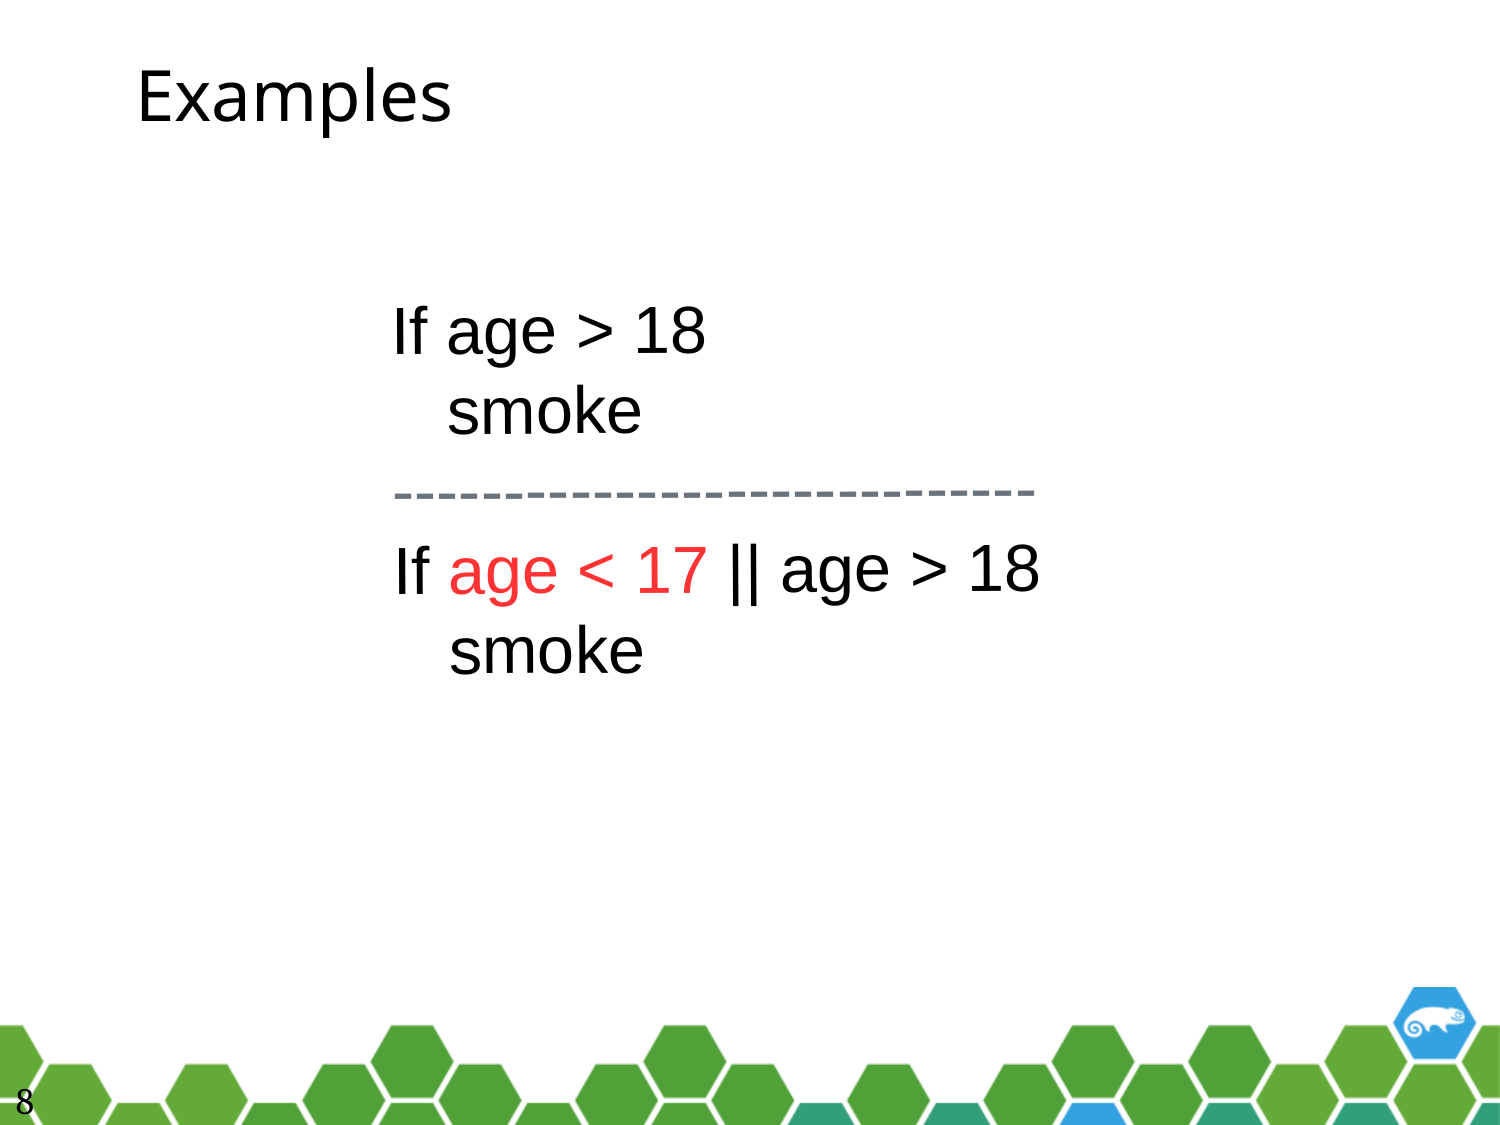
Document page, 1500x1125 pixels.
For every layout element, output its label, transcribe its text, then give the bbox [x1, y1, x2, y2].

picture [0, 987, 1500, 1125]
text_box Examples [134, 12, 1371, 175]
text_box If age > 18 smoke ----------------------------- If age < 17 || age > 18 smoke [357, 274, 1339, 875]
